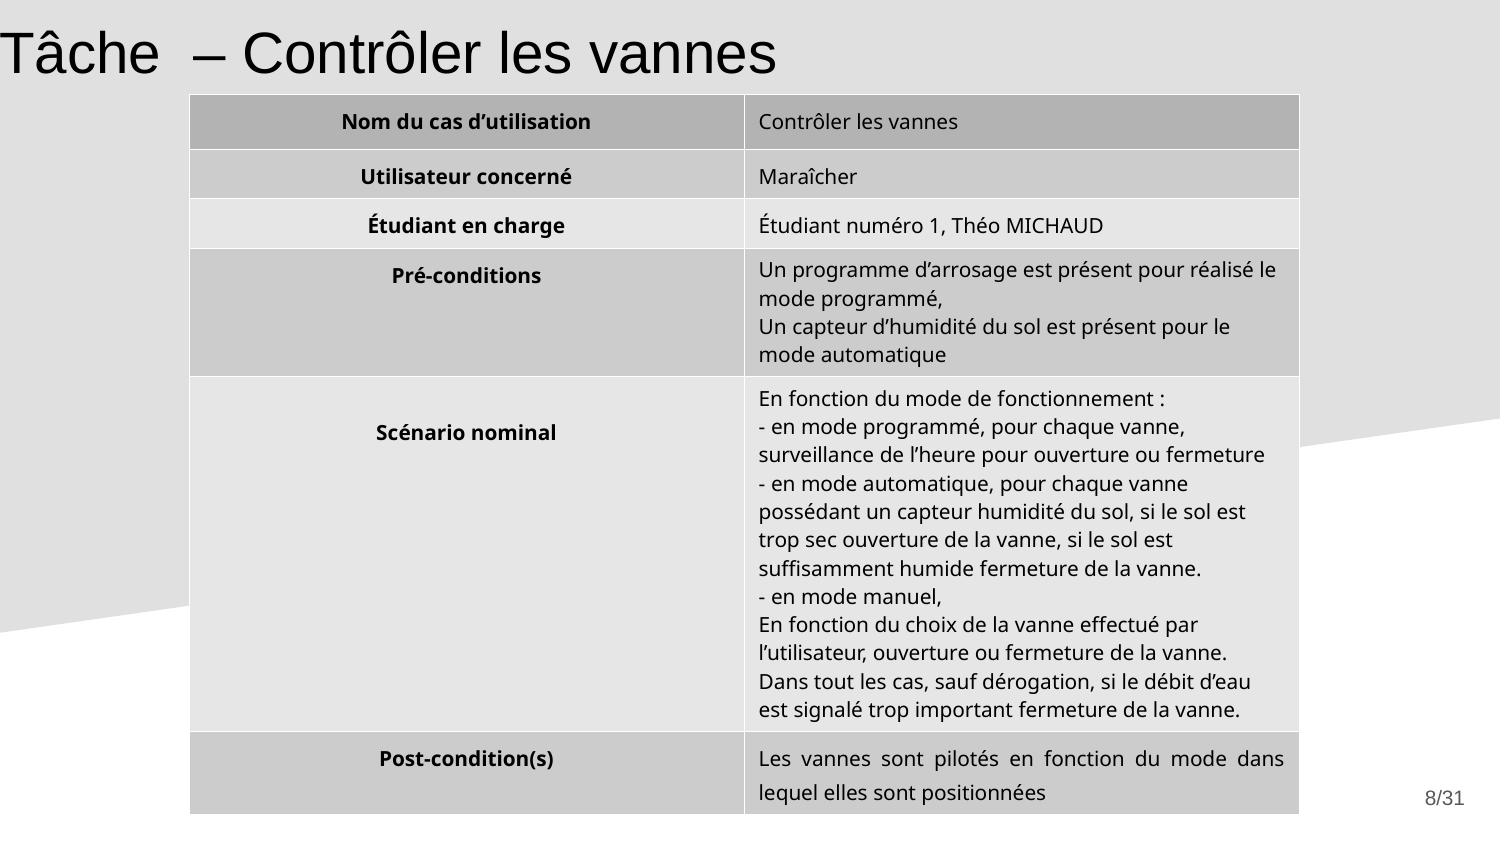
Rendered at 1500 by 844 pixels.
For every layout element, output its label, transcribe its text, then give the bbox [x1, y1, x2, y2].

table_cell Étudiant numéro 1, Théo MICHAUD [745, 199, 1299, 248]
table_cell En fonction du mode de fonctionnement : - en mode programmé, pour chaque vanne, surveillance de l’heure pour ouverture ou fermeture - en mode automatique, pour chaque vanne possédant un capteur humidité du sol, si le sol est trop sec ouverture de la vanne, si le sol est suffisamment humide fermeture de la vanne. - en mode manuel, En fonction du choix de la vanne effectué par l’utilisateur, ouverture ou fermeture de la vanne. Dans tout les cas, sauf dérogation, si le débit d’eau est signalé trop important fermeture de la vanne. [745, 377, 1299, 731]
table_cell Les vannes sont pilotés en fonction du mode dans lequel elles sont positionnées [745, 732, 1299, 814]
table_cell Un programme d’arrosage est présent pour réalisé le mode programmé, Un capteur d’humidité du sol est présent pour le mode automatique [745, 249, 1299, 376]
table_cell Pré-conditions [190, 249, 744, 376]
table_header Nom du cas d’utilisation [190, 95, 744, 149]
table_header Contrôler les vannes [745, 95, 1299, 149]
table_cell Scénario nominal [190, 377, 744, 731]
table_cell Post-condition(s) [190, 732, 744, 814]
table_cell Étudiant en charge [190, 199, 744, 248]
table_cell Utilisateur concerné [190, 150, 744, 198]
title Tâche – Contrôler les vannes [0, 0, 1382, 95]
table_cell Maraîcher [745, 150, 1299, 198]
text_box <numéro>/31 [1389, 764, 1480, 830]
